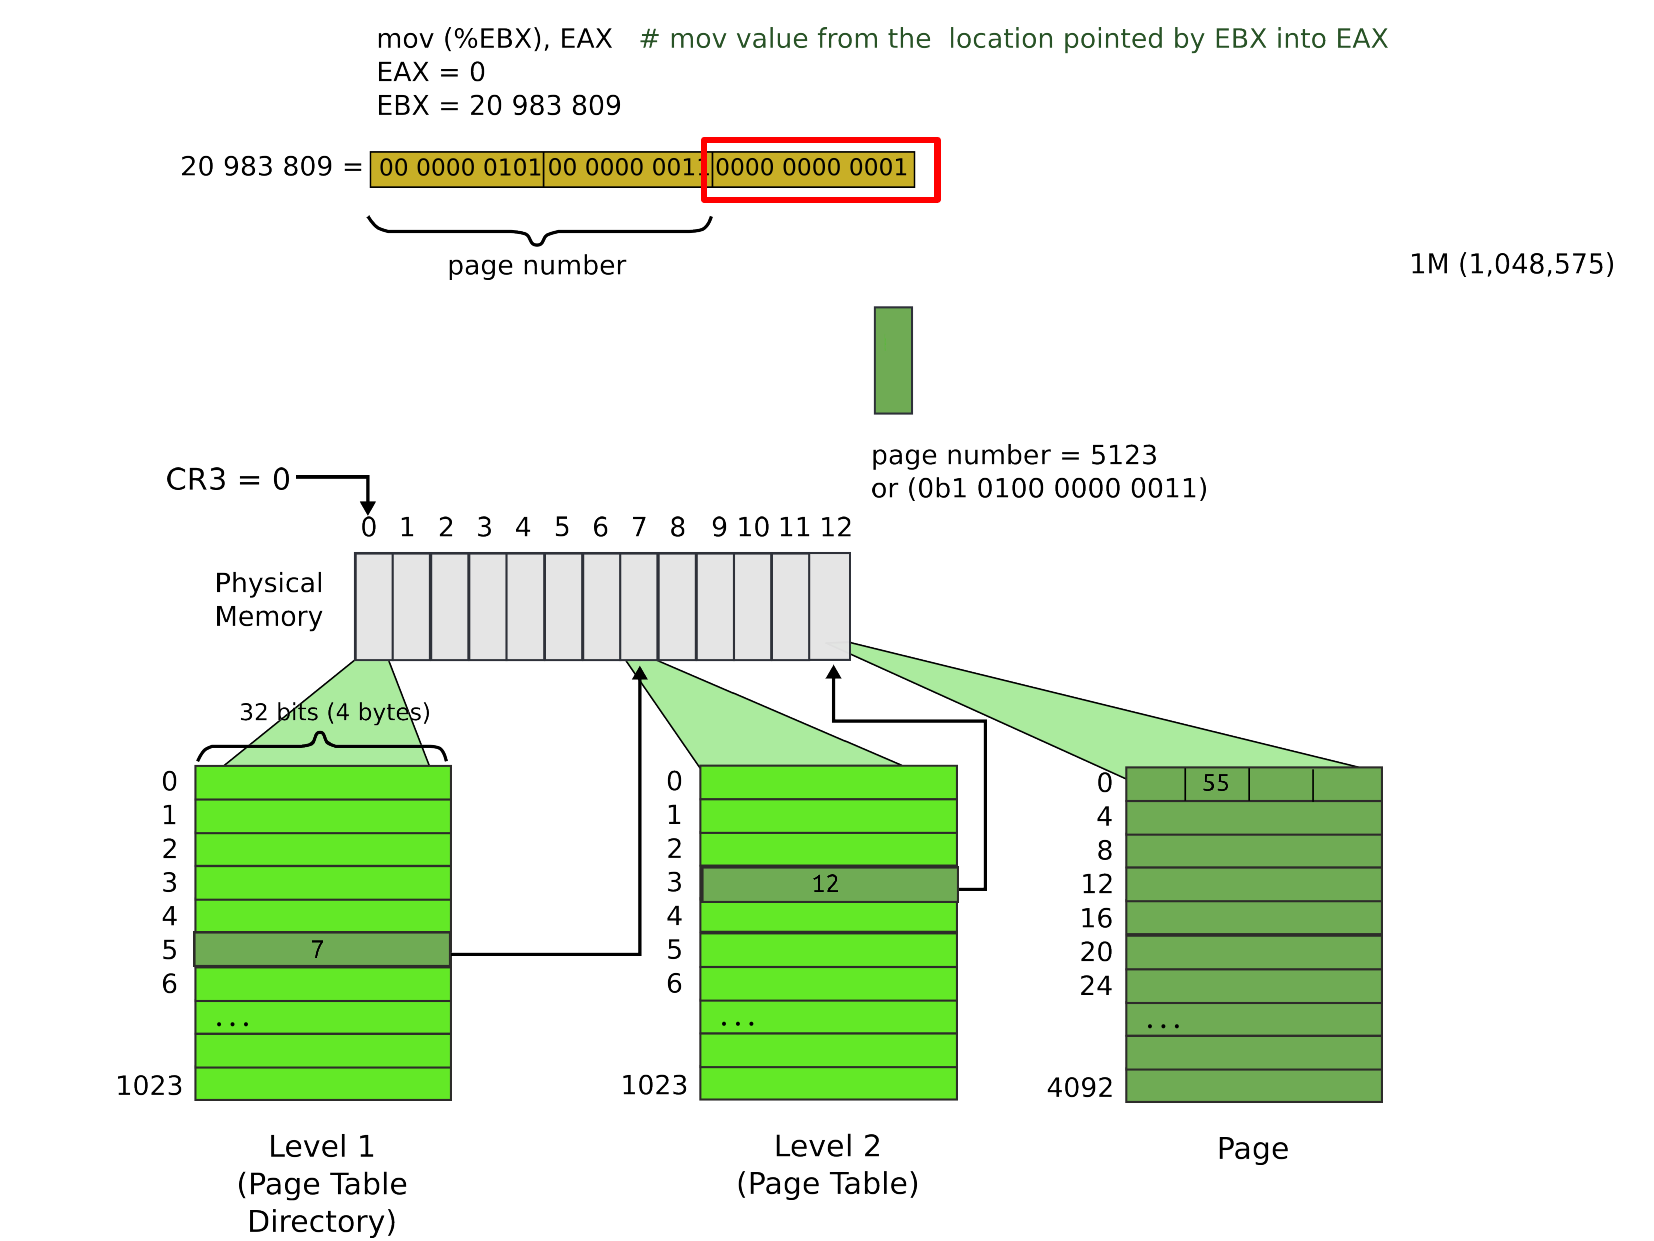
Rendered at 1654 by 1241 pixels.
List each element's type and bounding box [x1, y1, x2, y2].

picture [366, 215, 713, 280]
picture [182, 27, 1388, 188]
picture [707, 143, 934, 188]
picture [167, 467, 289, 490]
picture [118, 475, 1383, 1238]
picture [1412, 252, 1613, 277]
picture [75, 298, 1564, 501]
